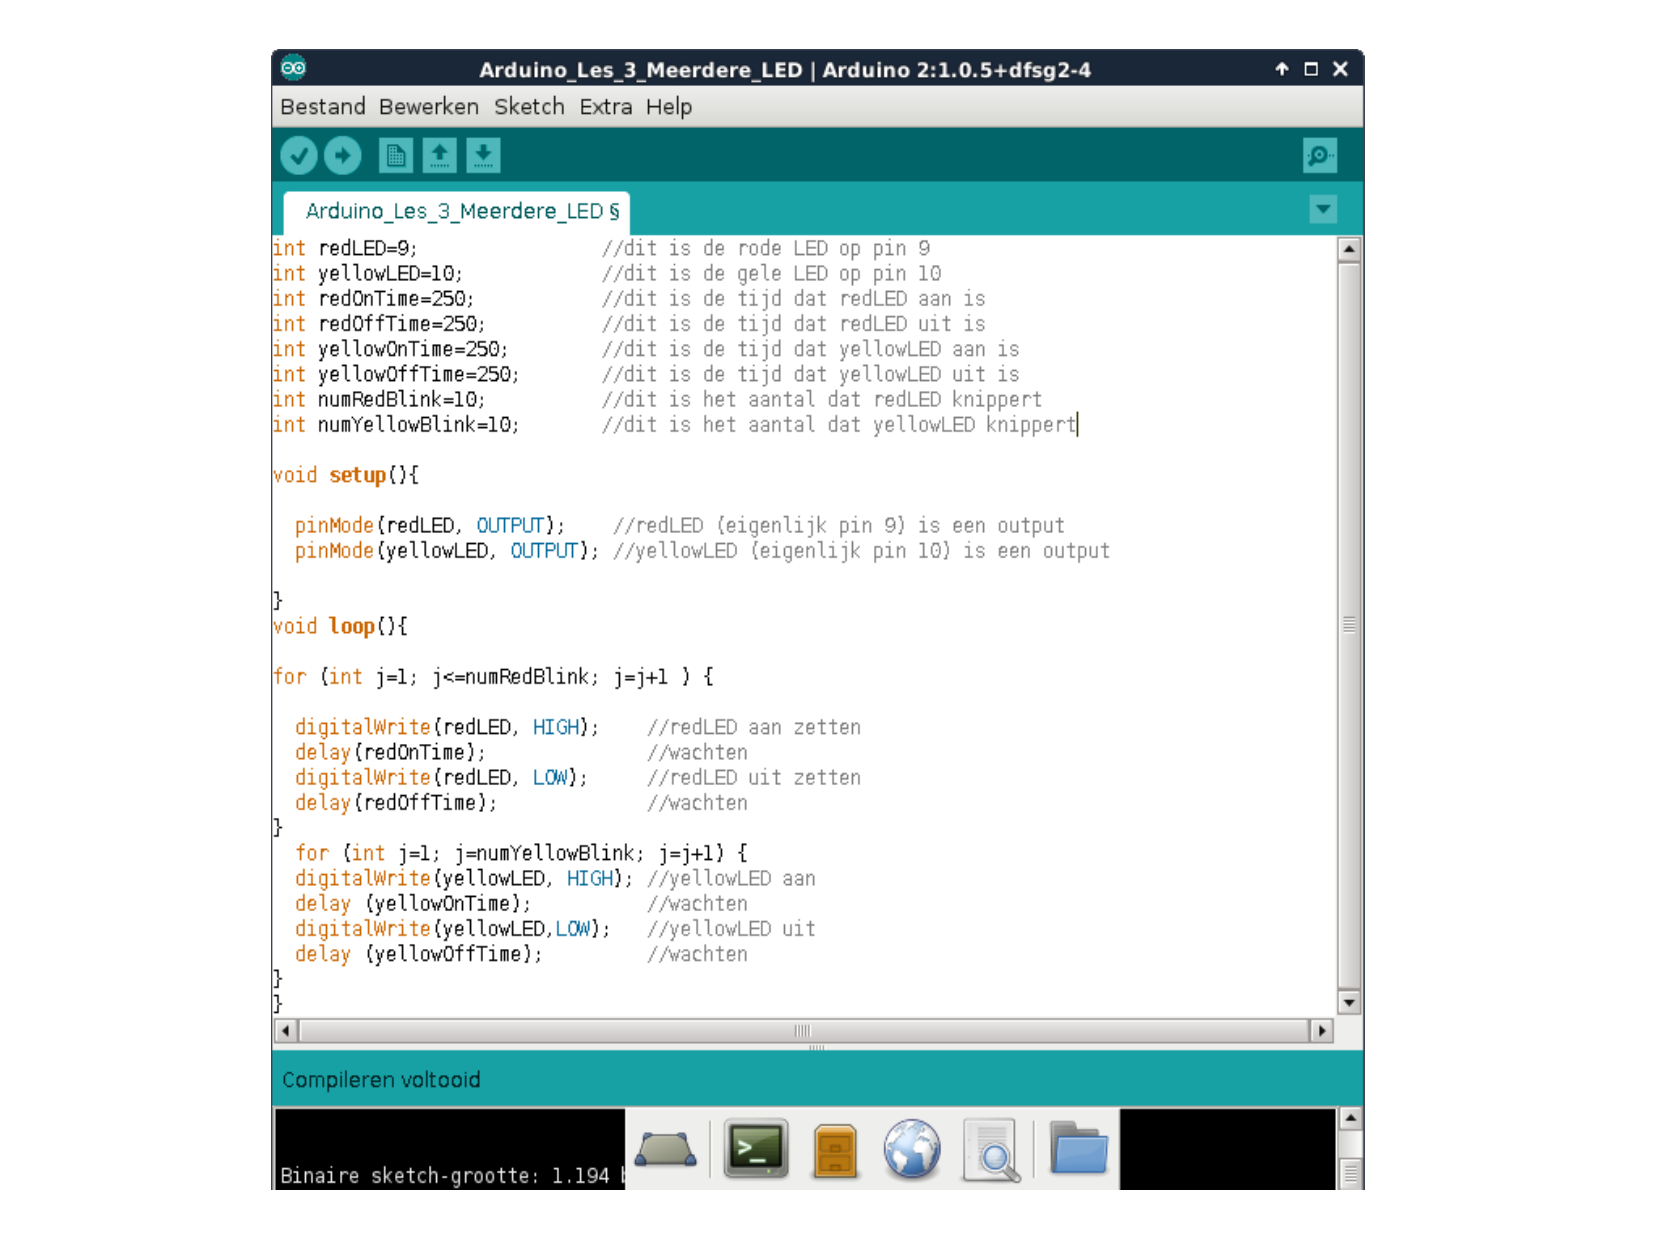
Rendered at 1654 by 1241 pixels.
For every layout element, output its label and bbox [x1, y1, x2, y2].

picture [271, 49, 1365, 1190]
